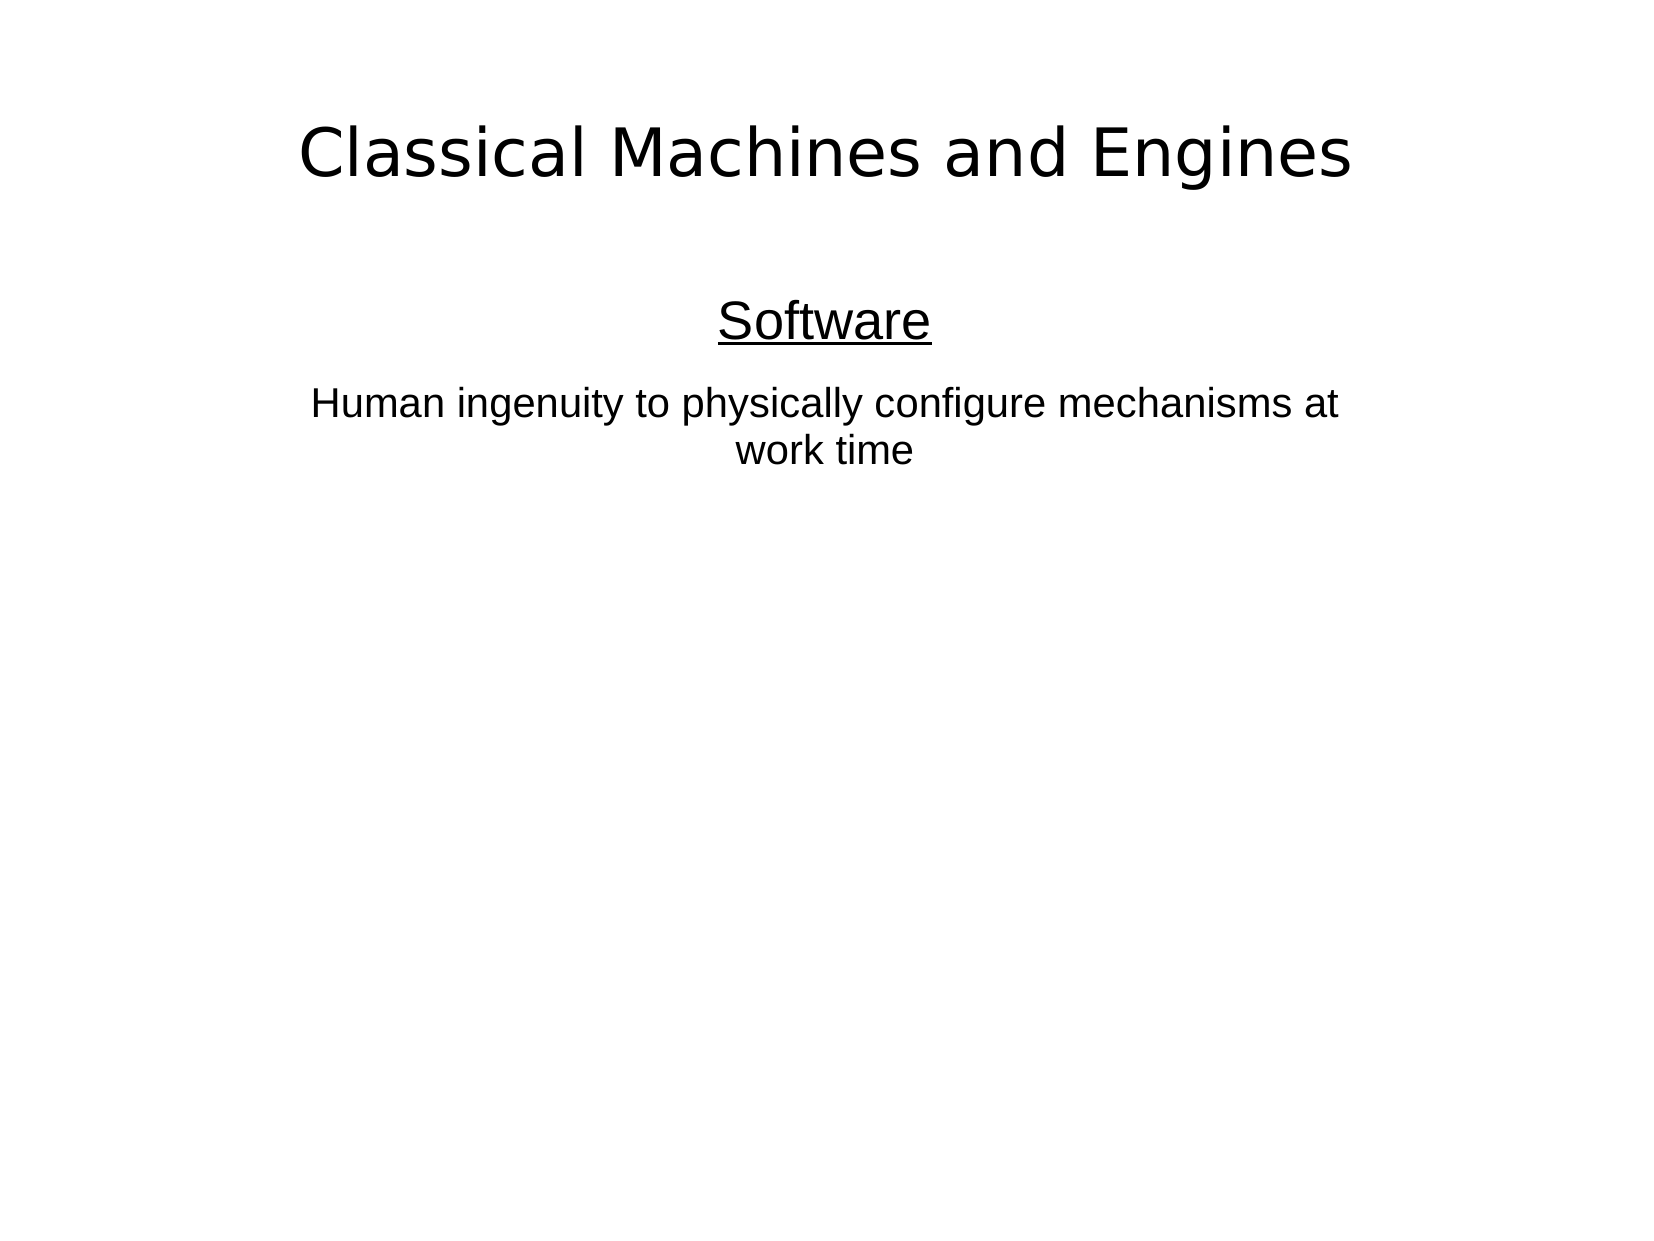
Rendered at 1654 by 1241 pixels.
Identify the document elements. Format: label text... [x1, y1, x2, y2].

title Classical Machines and Engines [82, 49, 1571, 257]
list Software Human ingenuity to physically configure mechanisms at work time [300, 290, 1351, 1201]
